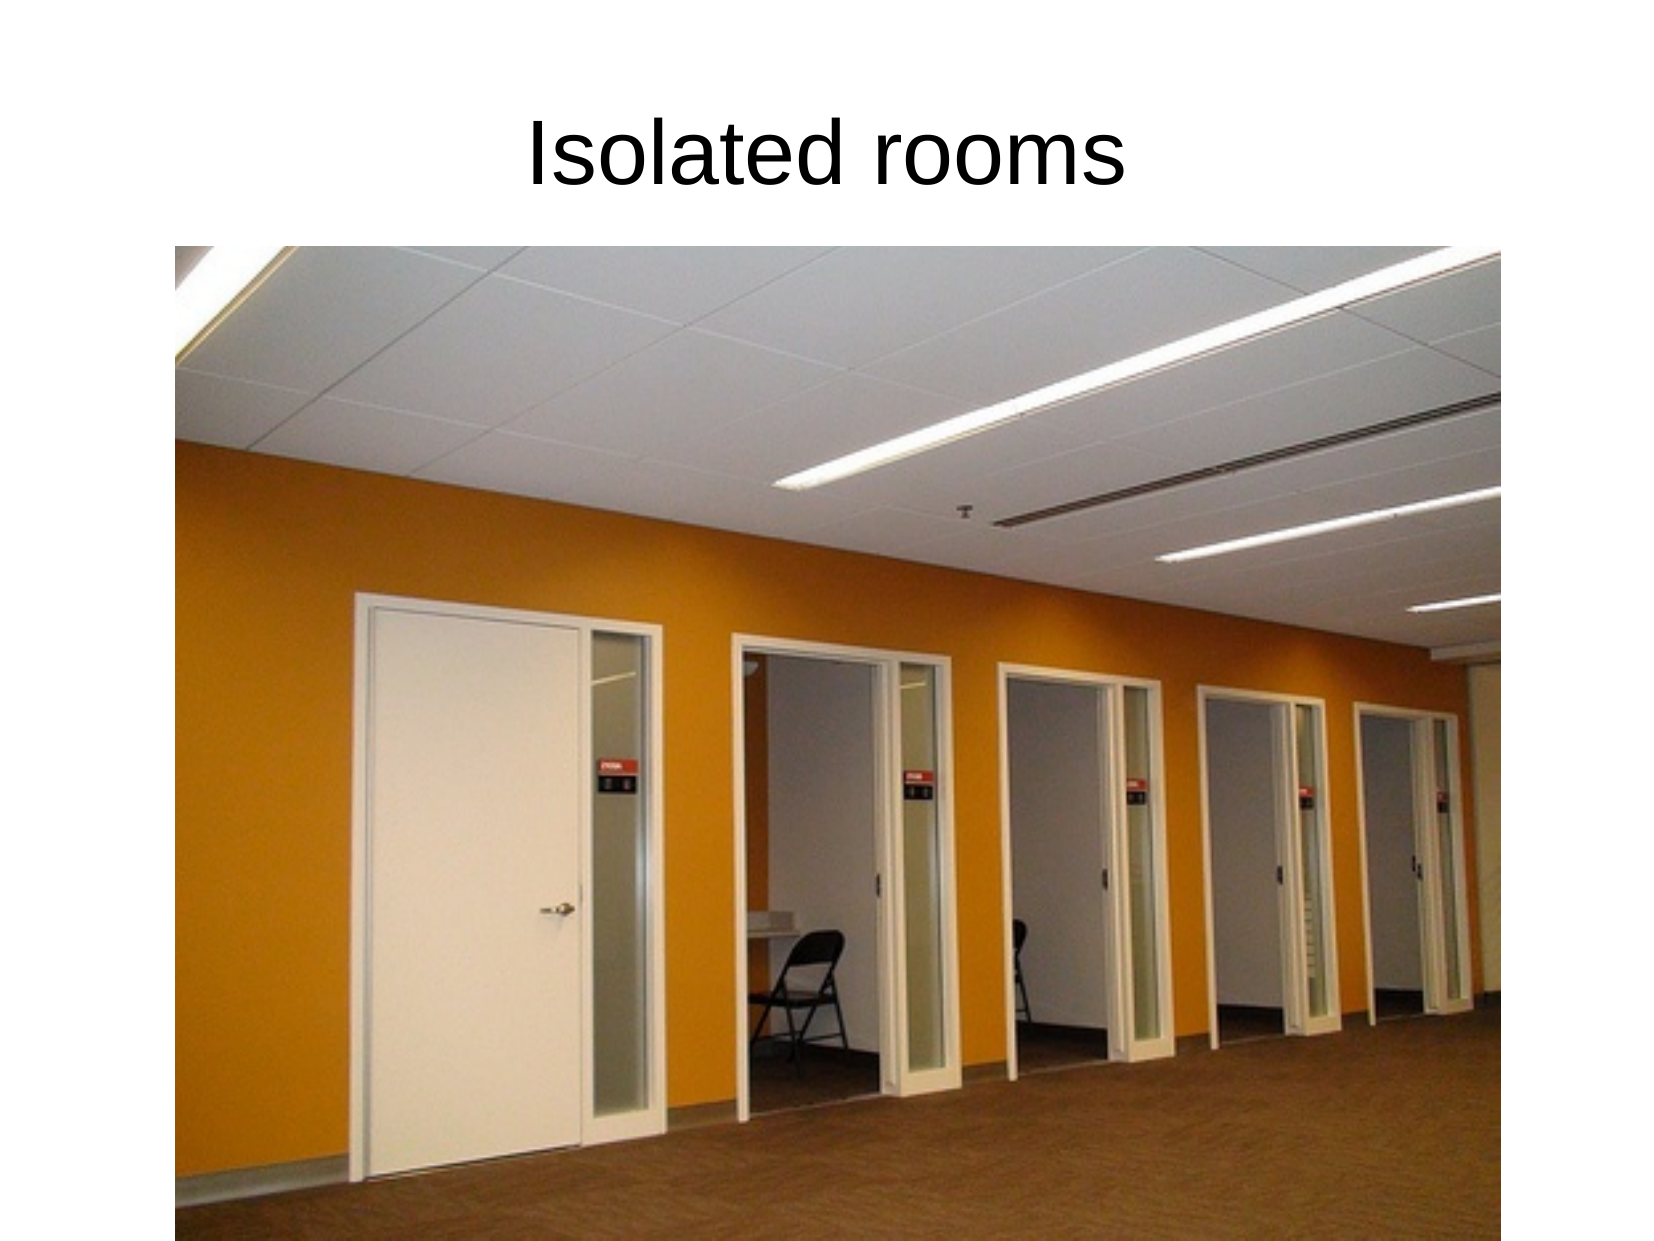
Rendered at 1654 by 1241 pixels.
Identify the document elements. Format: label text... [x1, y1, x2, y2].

picture [175, 246, 1501, 1241]
title Isolated rooms [82, 49, 1571, 257]
